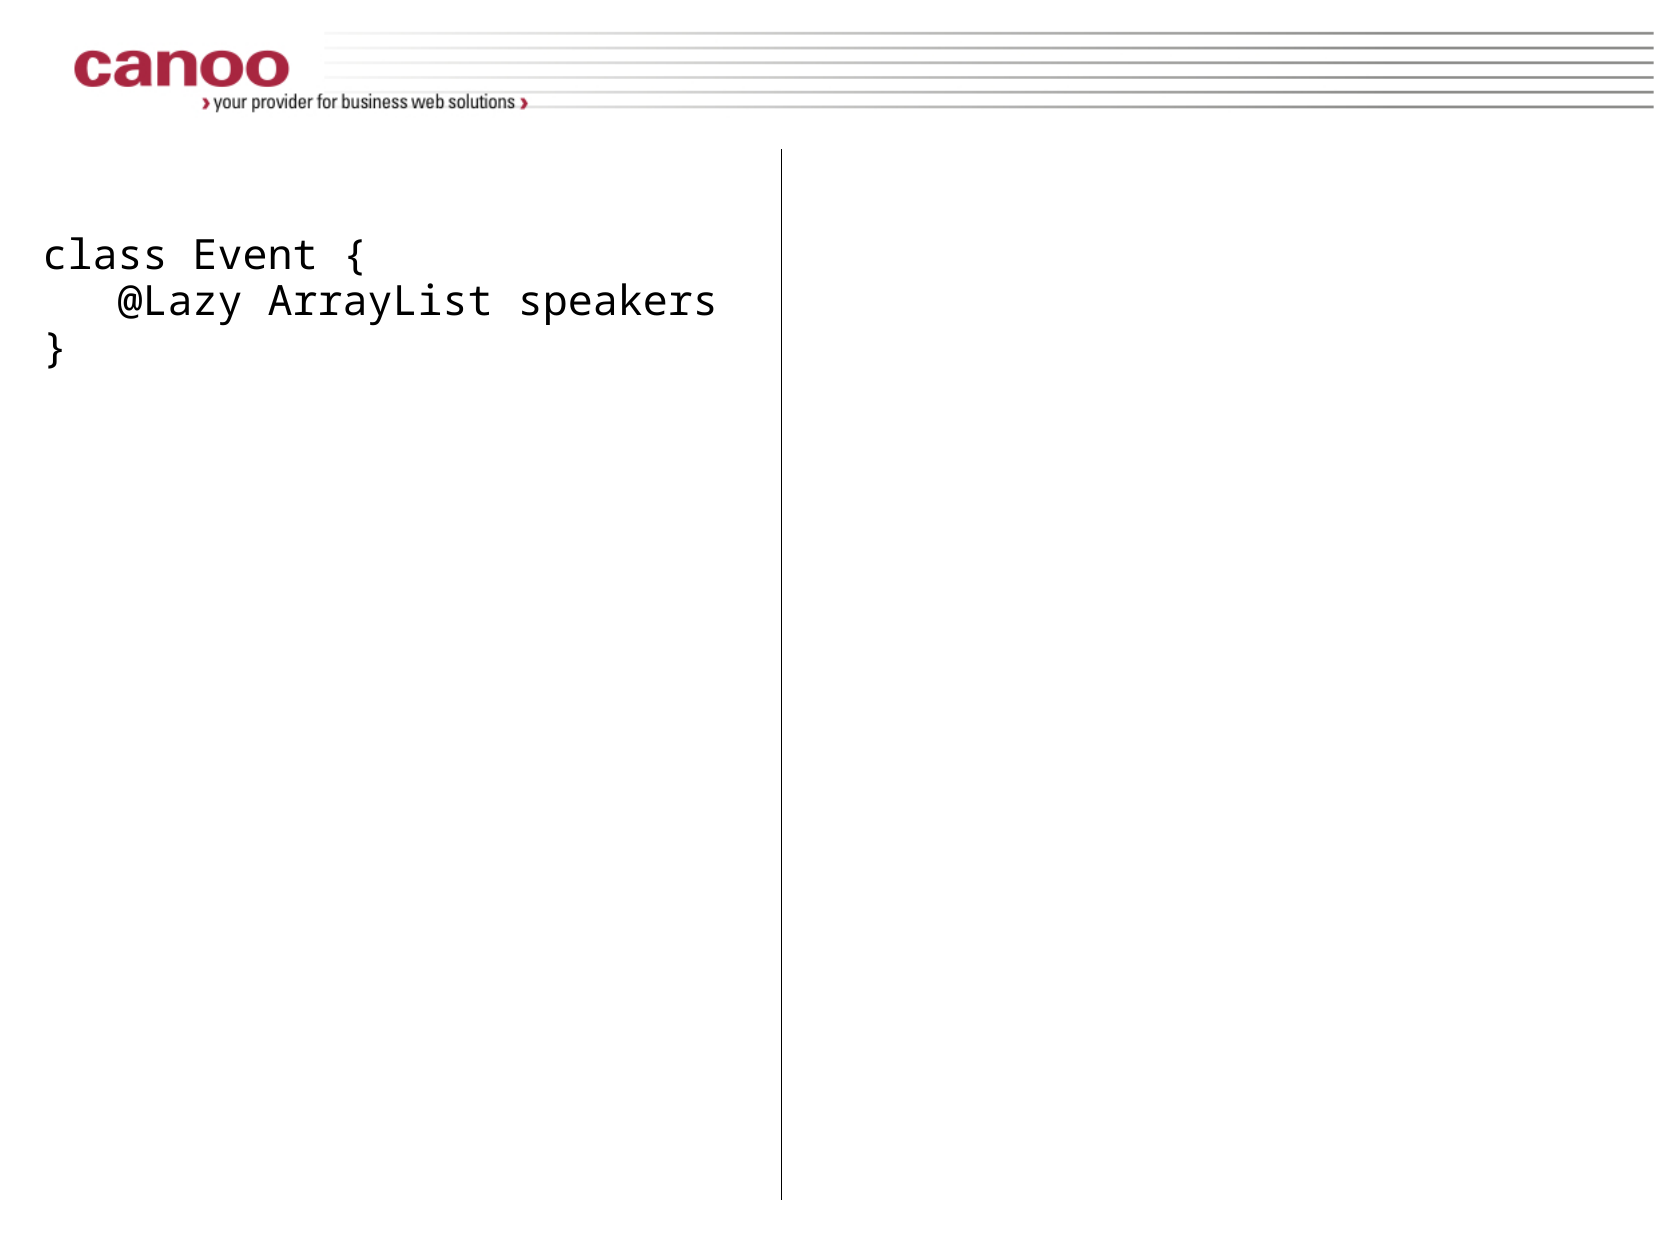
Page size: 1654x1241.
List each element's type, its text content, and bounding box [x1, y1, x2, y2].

picture [0, 0, 1654, 166]
text_box class Event { @Lazy ArrayList speakers } [27, 224, 901, 1200]
